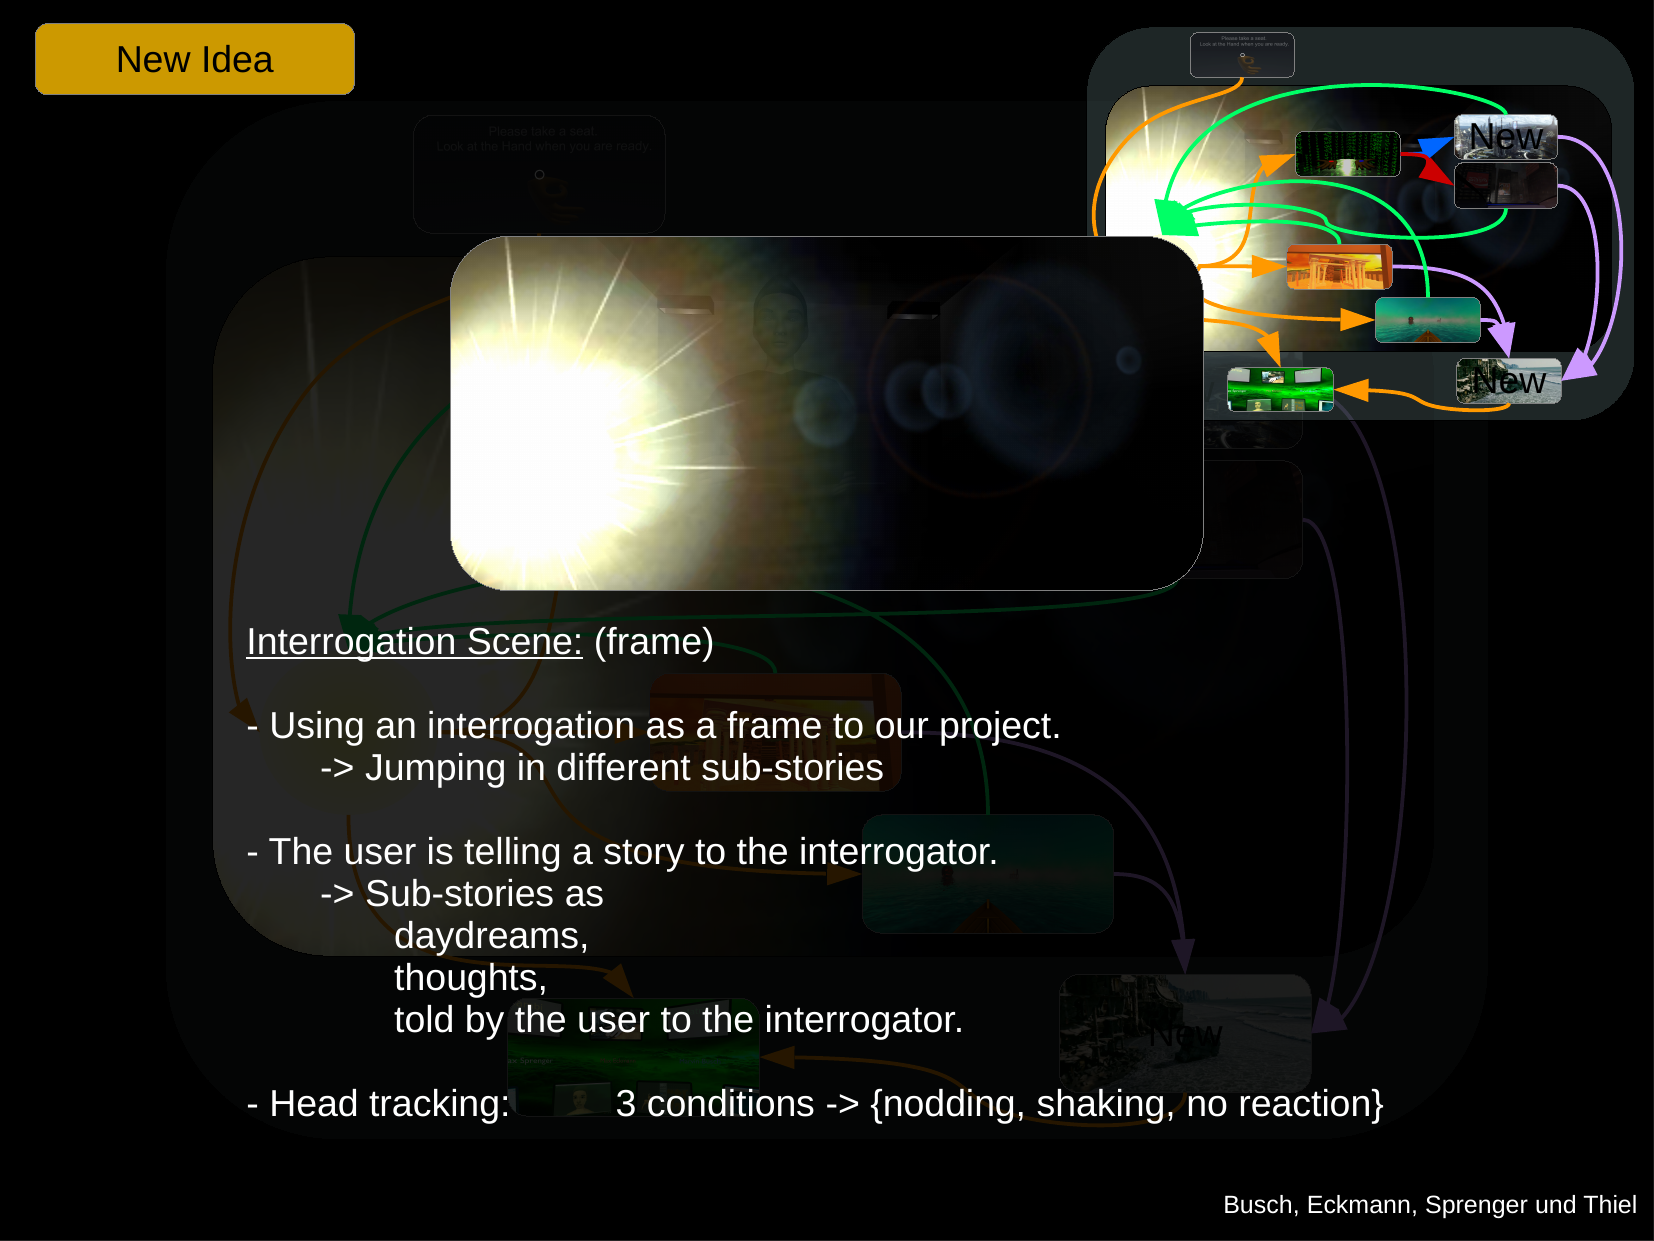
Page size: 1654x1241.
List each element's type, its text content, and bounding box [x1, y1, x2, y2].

text_box [0, 0, 1654, 1241]
text_box Interrogation Scene: (frame) - Using an interrogation as a frame to our project. -> Jumping in different sub-stories - The user is telling a story to the interrogator. -> Sub-stories as daydreams, thoughts, told by the user to the interrogator. - Head tracking: 3 conditions -> {nodding, shaking, no reaction} [231, 613, 1422, 1241]
text_box New [1456, 358, 1562, 404]
text_box Busch, Eckmann, Sprenger und Thiel [1422, 1183, 1654, 1241]
text_box New Idea [35, 23, 355, 95]
text_box New [1454, 114, 1558, 160]
